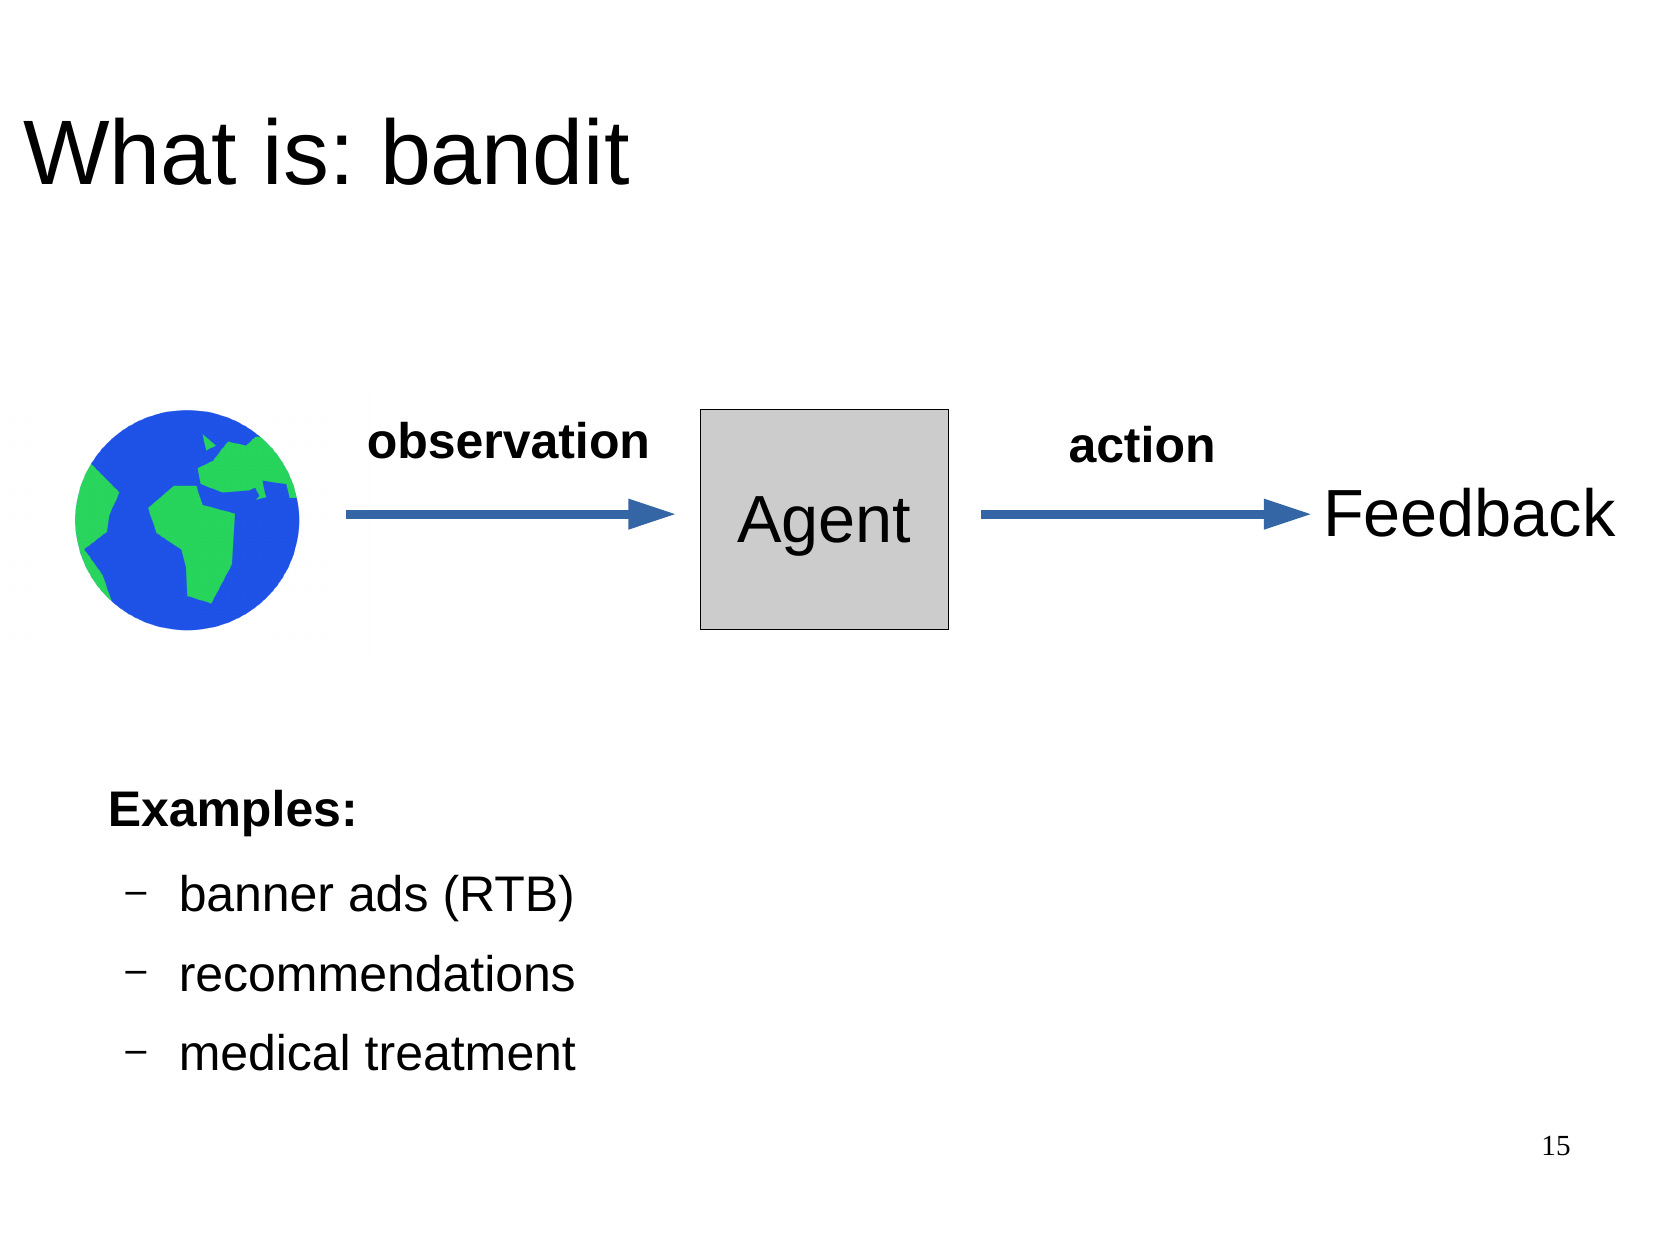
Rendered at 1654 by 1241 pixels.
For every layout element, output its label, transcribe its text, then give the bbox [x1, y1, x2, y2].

text_box action [1053, 409, 1231, 481]
text_box observation [352, 406, 666, 478]
text_box Agent [700, 409, 949, 630]
title What is: bandit [23, 49, 1512, 257]
list Examples: banner ads (RTB) recommendations medical treatment [36, 781, 1336, 1241]
picture [4, 385, 370, 655]
text_box Feedback [1259, 468, 1654, 559]
